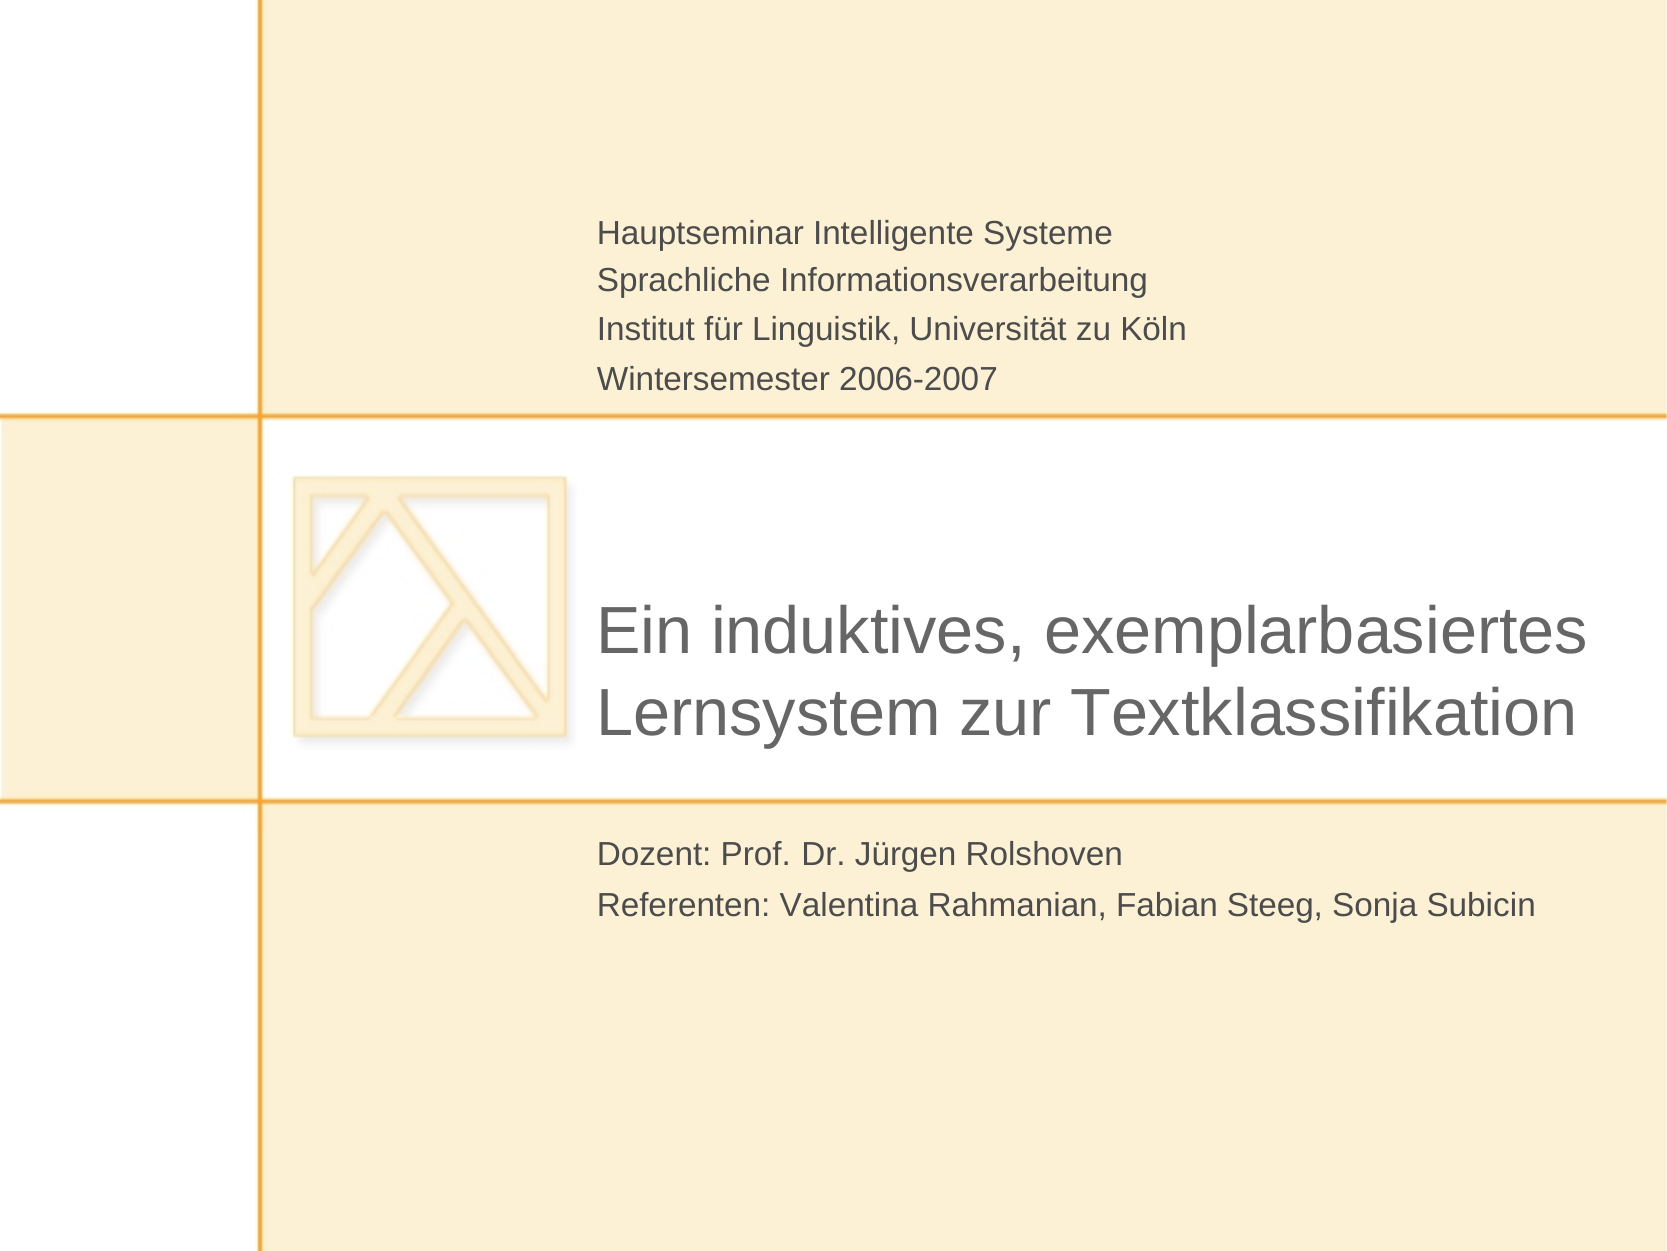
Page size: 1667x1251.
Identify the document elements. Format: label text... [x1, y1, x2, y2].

picture [0, 0, 1667, 1251]
title Ein induktives, exemplarbasiertes Lernsystem zur Textklassifikation [590, 561, 1625, 757]
list Hauptseminar Intelligente Systeme Sprachliche Informationsverarbeitung Institut für Linguistik, Universität zu Köln Wintersemester 2006-2007 [590, 206, 1603, 450]
list Dozent: Prof. Dr. Jürgen Rolshoven Referenten: Valentina Rahmanian, Fabian Steeg, Sonja Subicin [590, 826, 1603, 968]
